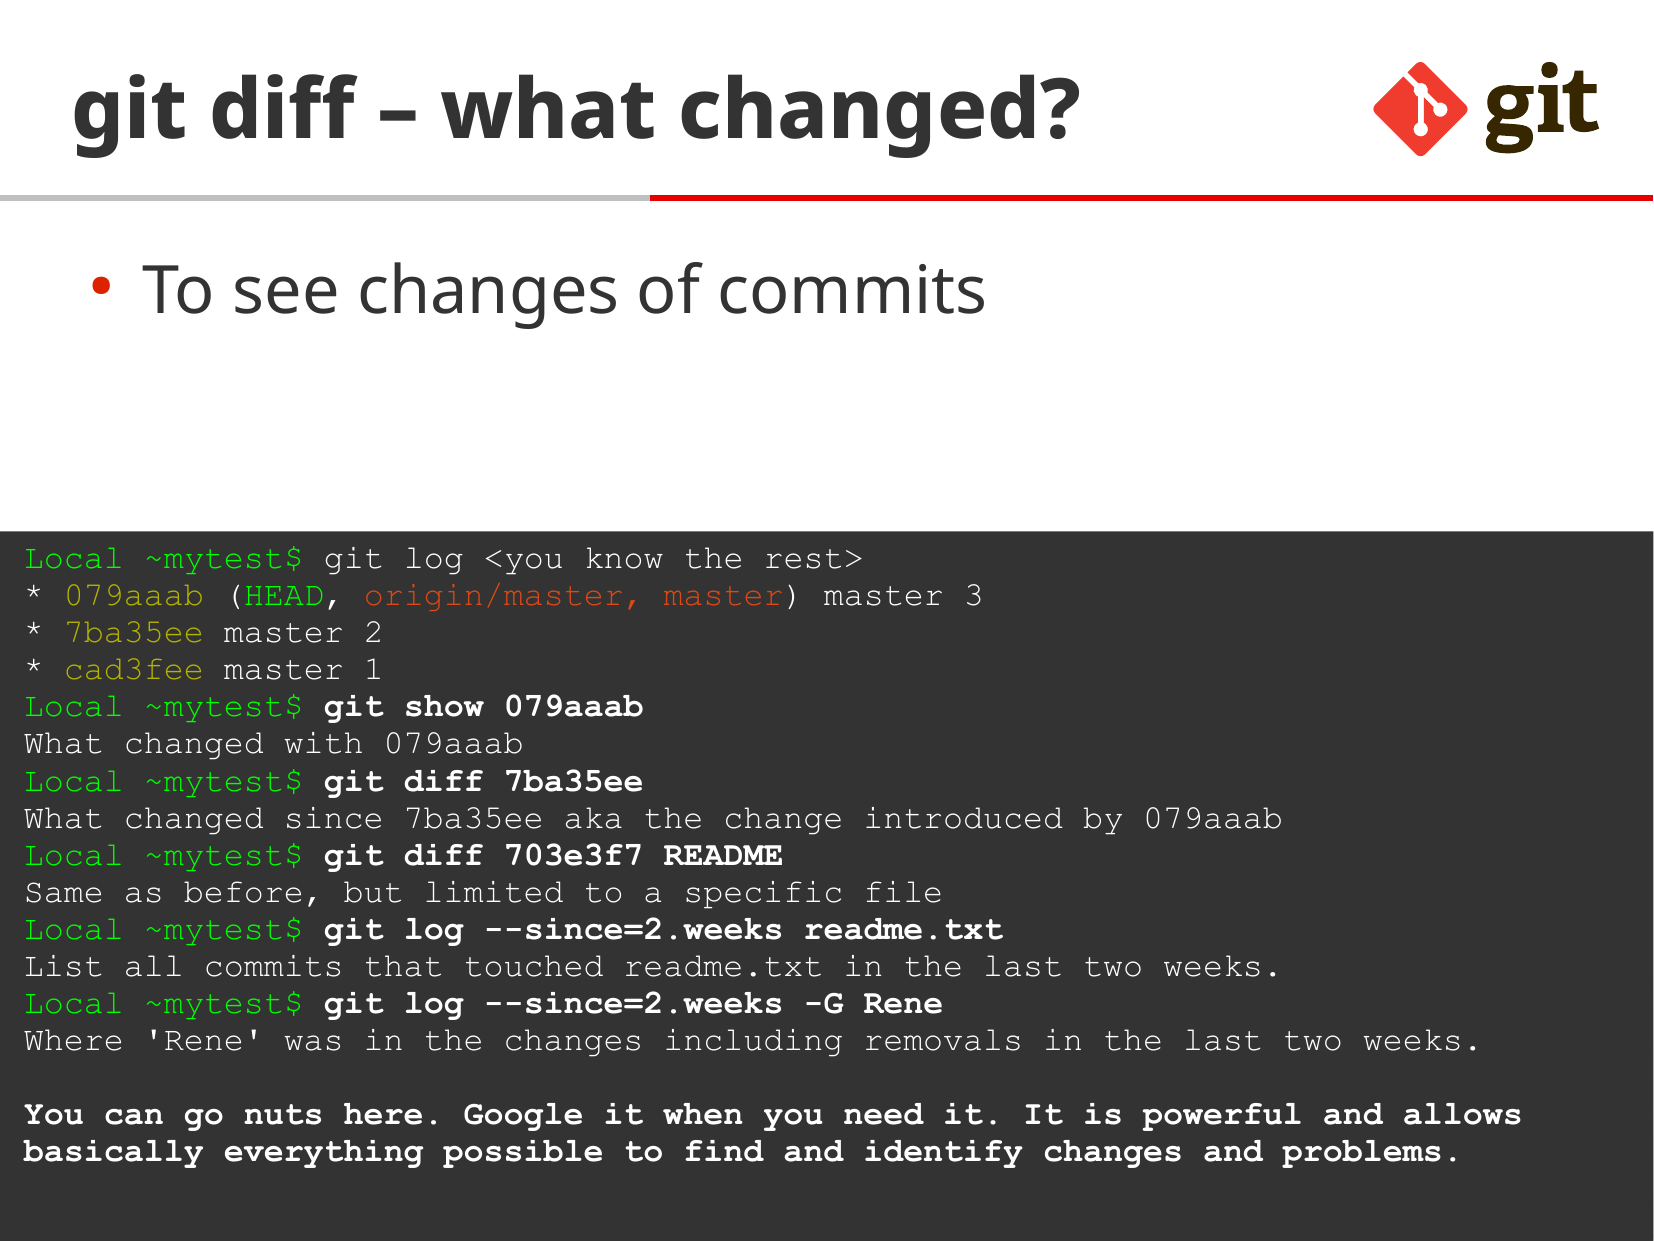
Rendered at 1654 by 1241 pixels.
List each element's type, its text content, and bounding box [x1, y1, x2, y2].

text_box Local ~mytest$ git log <you know the rest> * 079aaab (HEAD, origin/master, master) master 3 * 7ba35ee master 2 * cad3fee master 1 Local ~mytest$ git show 079aaab What changed with 079aaab Local ~mytest$ git diff 7ba35ee What changed since 7ba35ee aka the change introduced by 079aaab Local ~mytest$ git diff 703e3f7 README Same as before, but limited to a specific file Local ~mytest$ git log --since=2.weeks readme.txt List all commits that touched readme.txt in the last two weeks. Local ~mytest$ git log --since=2.weeks -G Rene Where 'Rene' was in the changes including removals in the last two weeks. You can go nuts here. Google it when you need it. It is powerful and allows basically everything possible to find and identify changes and problems. [0, 531, 1654, 1241]
title git diff – what changed? [56, 36, 1546, 175]
list To see changes of commits [56, 239, 1595, 368]
